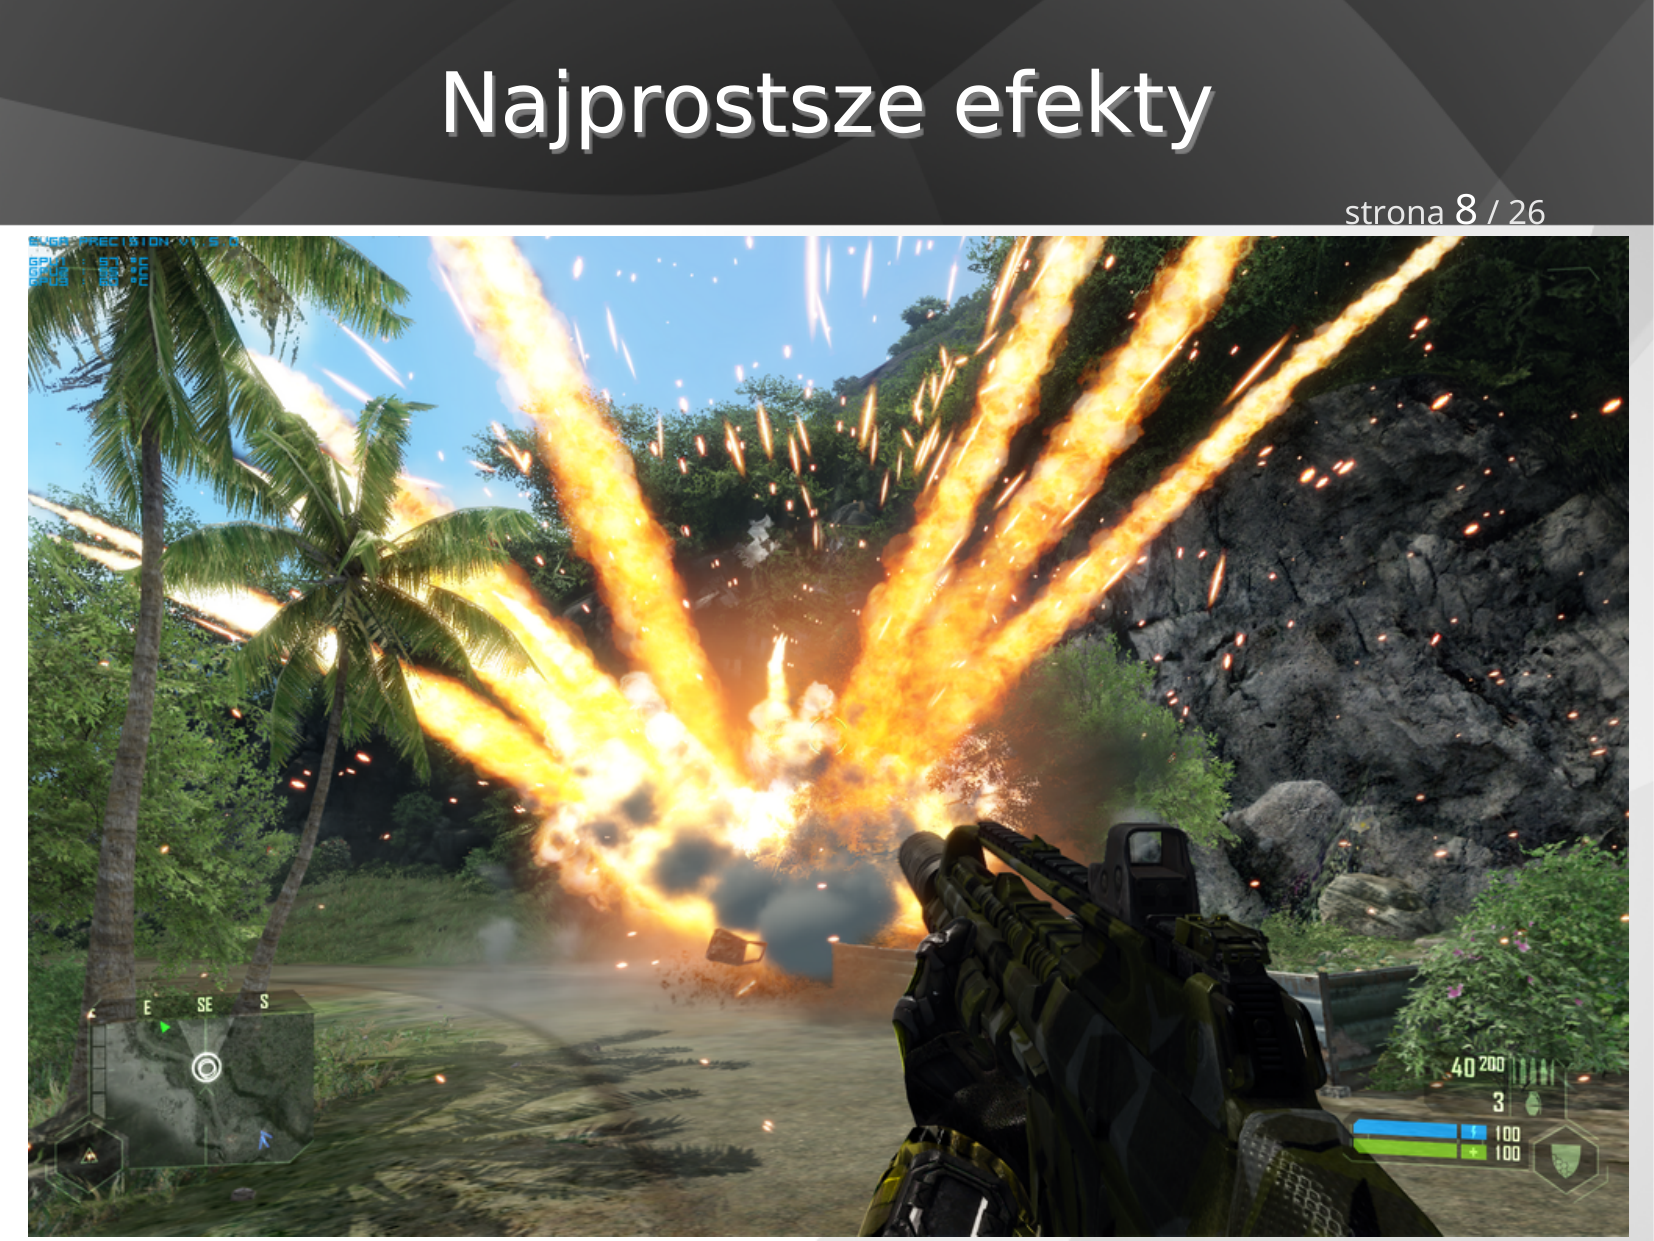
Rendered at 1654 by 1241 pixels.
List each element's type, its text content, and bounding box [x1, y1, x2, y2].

title Najprostsze efekty [0, 0, 1654, 208]
picture [0, 208, 1654, 1241]
text_box strona <numer> / 26 [1381, 172, 1654, 247]
